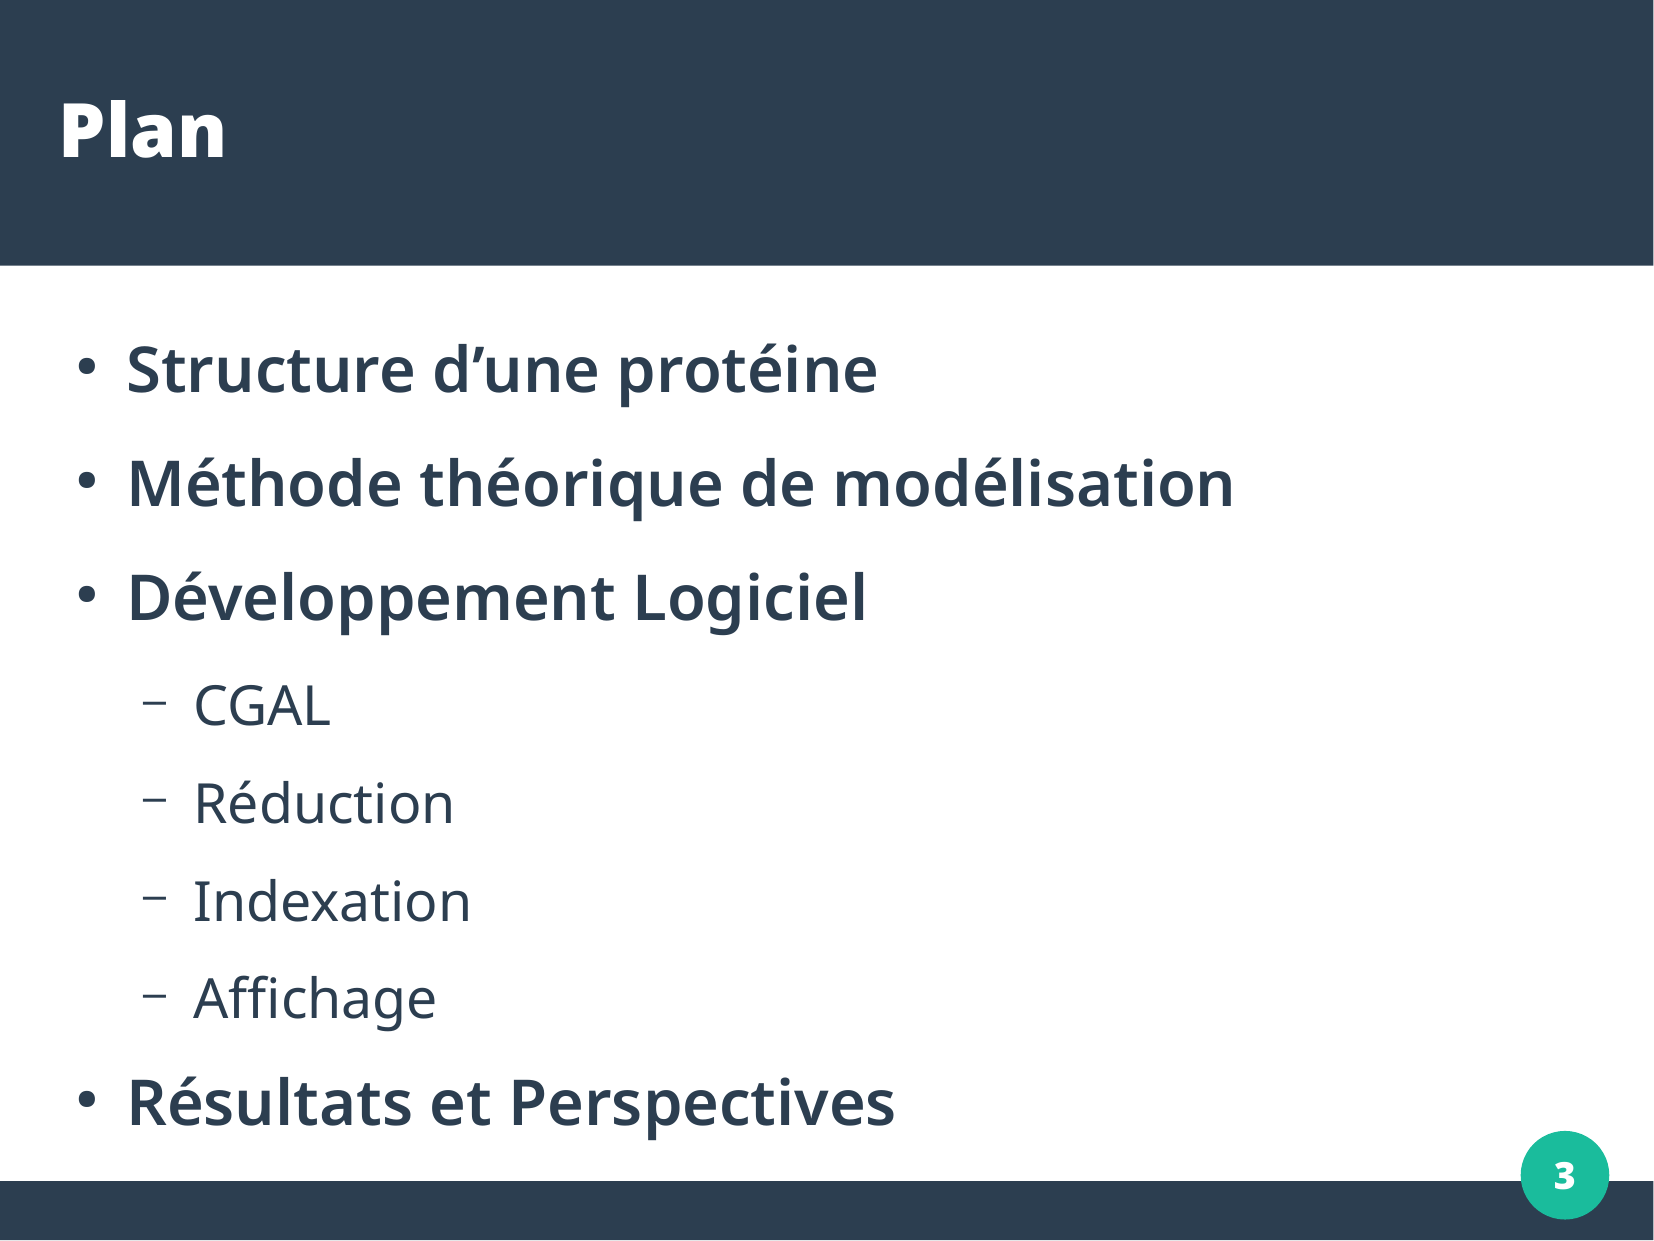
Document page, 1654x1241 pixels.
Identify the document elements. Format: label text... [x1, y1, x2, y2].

list Structure d’une protéine Méthode théorique de modélisation Développement Logiciel CGAL Réduction Indexation Affichage Résultats et Perspectives [59, 324, 1595, 1152]
title Plan [59, 49, 1595, 207]
